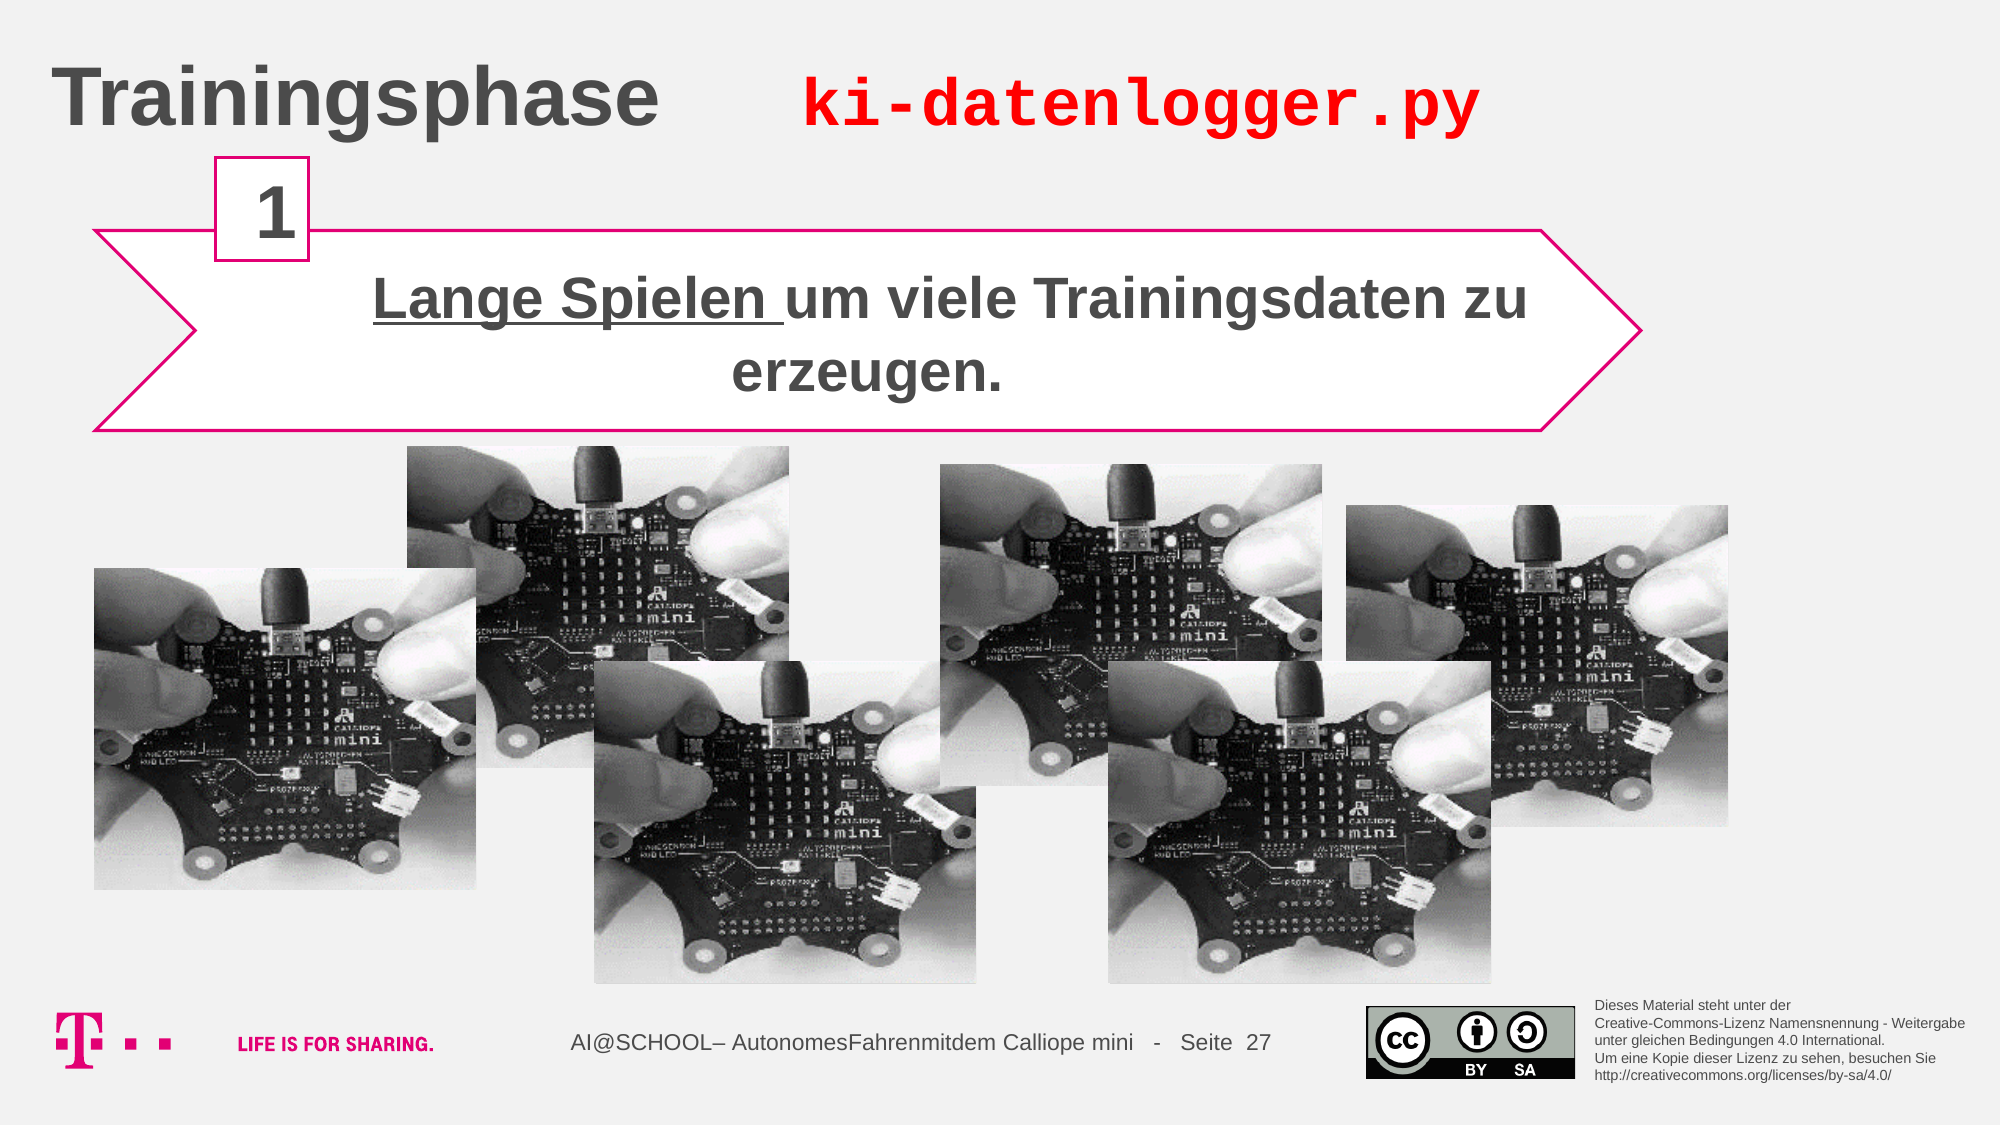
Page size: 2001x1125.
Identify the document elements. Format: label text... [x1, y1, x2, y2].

text_box 1 [216, 158, 309, 261]
picture [94, 446, 1728, 997]
text_box Lange Spielen um viele Trainingsdaten zu erzeugen. [95, 230, 1641, 431]
text_box Trainingsphase ki-datenlogger.py [36, 45, 1964, 318]
